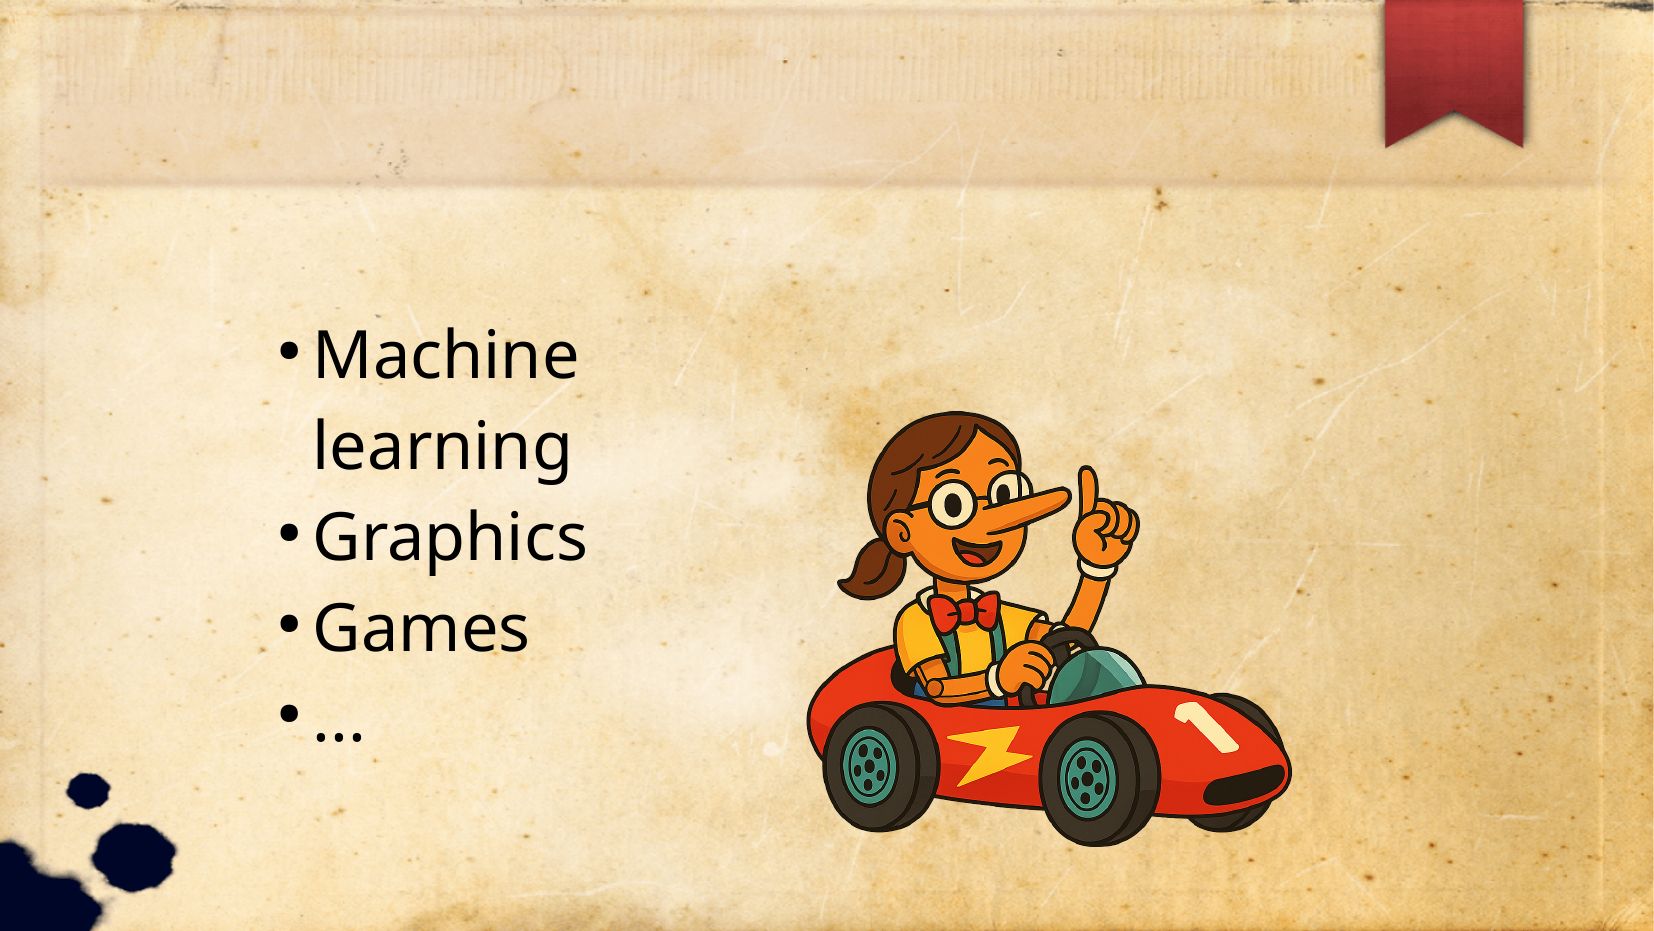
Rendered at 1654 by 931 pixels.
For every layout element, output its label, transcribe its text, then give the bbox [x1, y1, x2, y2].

picture [0, 0, 1654, 931]
text_box Machine learning Graphics Games ... [262, 300, 863, 649]
